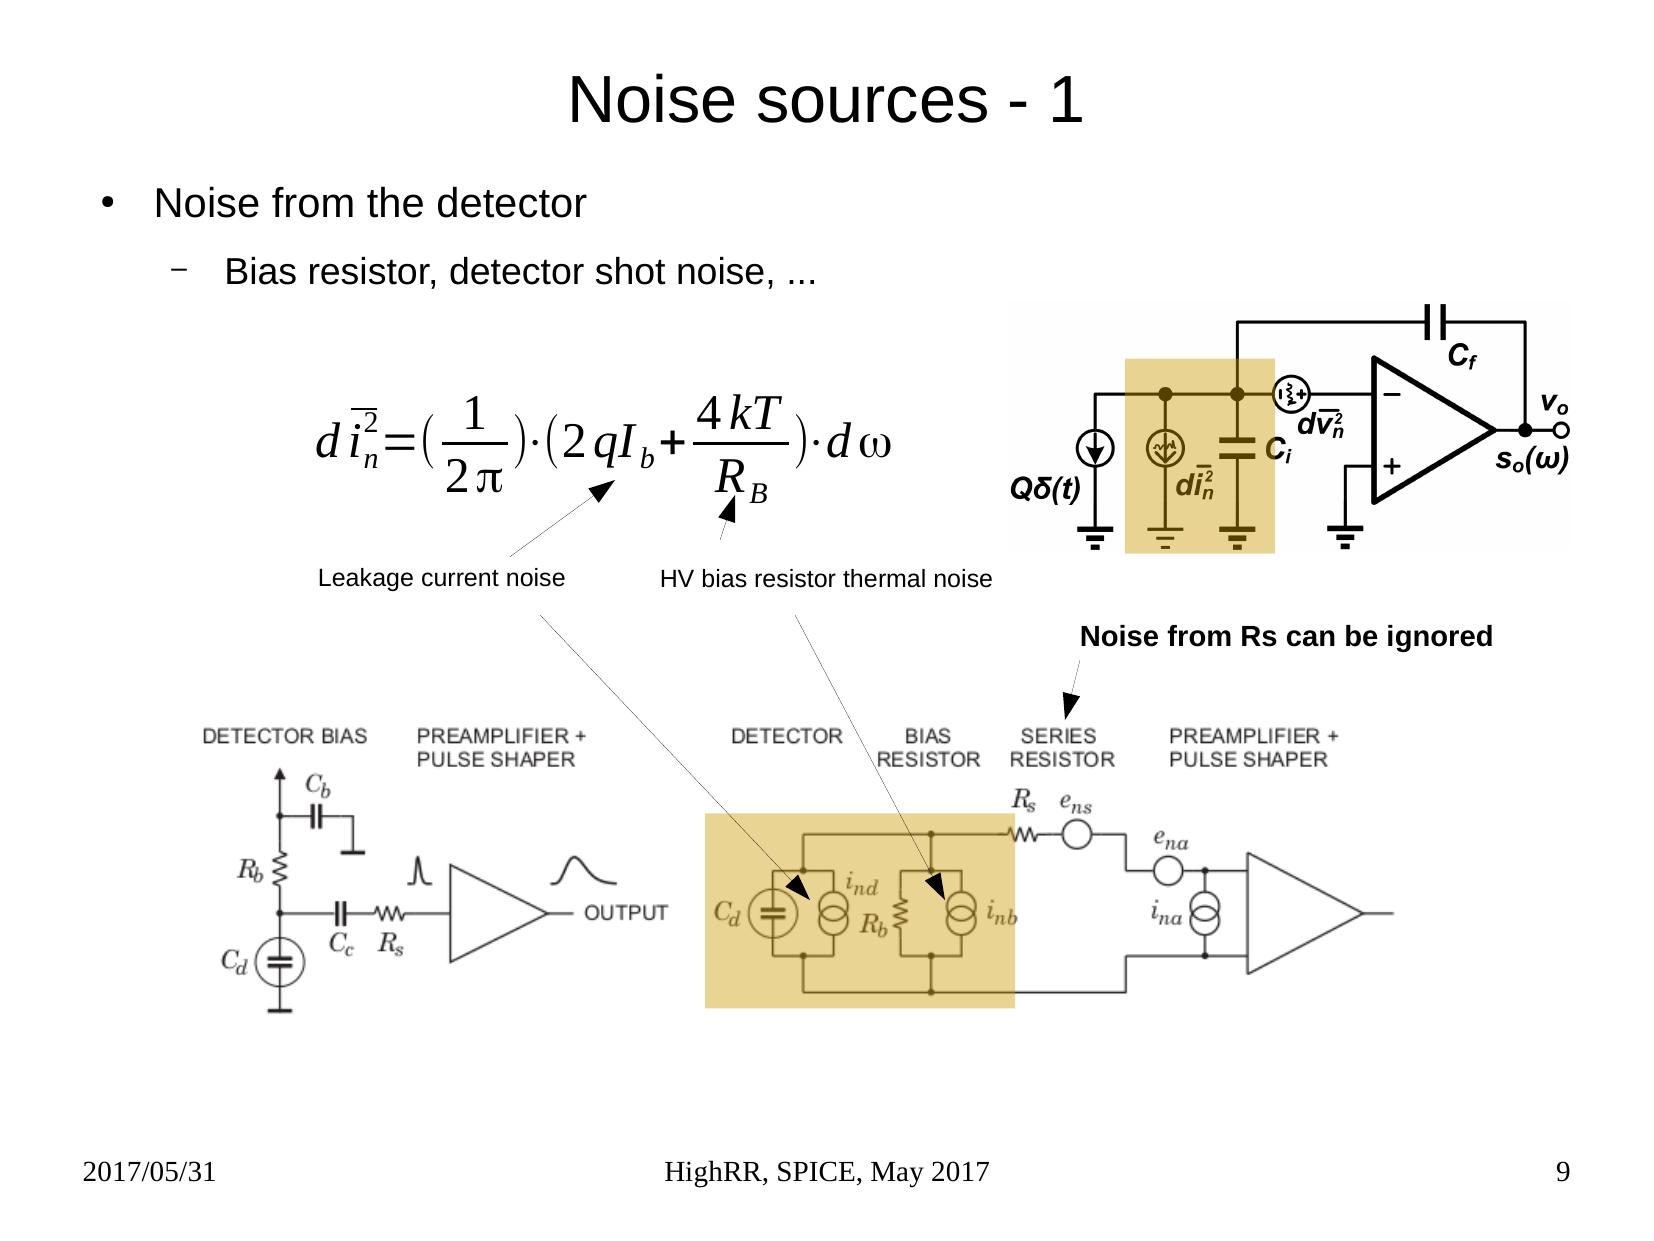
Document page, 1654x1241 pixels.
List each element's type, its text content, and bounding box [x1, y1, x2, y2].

text_box Noise from Rs can be ignored [1065, 612, 1516, 661]
title Noise sources - 1 [82, 49, 1571, 151]
chart [308, 384, 901, 511]
text_box [705, 813, 1016, 1009]
text_box Leakage current noise [303, 556, 604, 600]
picture [176, 706, 1426, 1051]
picture [1007, 301, 1571, 550]
picture [628, 706, 898, 813]
list Noise from the detector Bias resistor, detector shot noise, ... [82, 180, 1571, 1141]
text_box HV bias resistor thermal noise [645, 557, 1015, 601]
text_box [1125, 358, 1276, 554]
